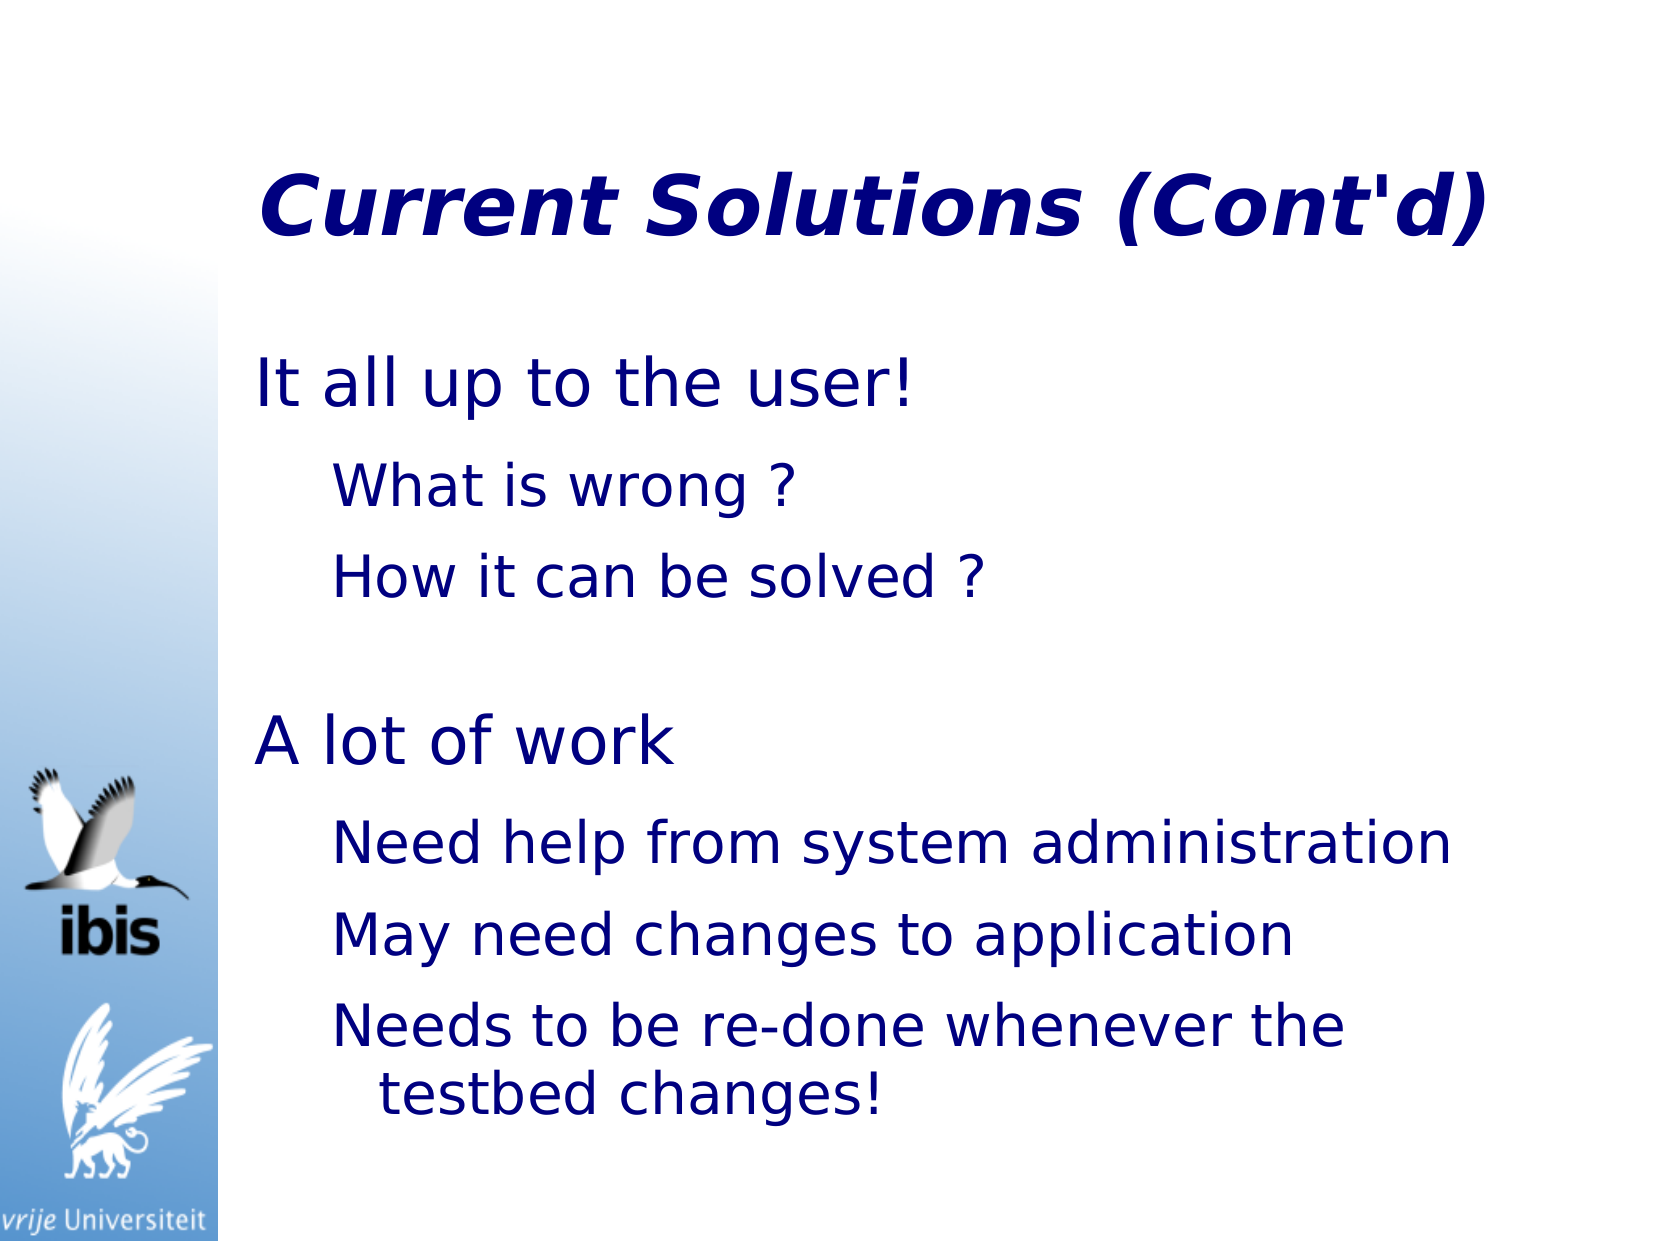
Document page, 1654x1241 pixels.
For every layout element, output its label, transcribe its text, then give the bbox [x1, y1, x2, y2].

title Current Solutions (Cont'd) [219, 102, 1534, 311]
picture [0, 0, 218, 1241]
list It all up to the user! What is wrong ? How it can be solved ? A lot of work Need help from system administration May need changes to application Needs to be re-done whenever the testbed changes! [236, 344, 1534, 1196]
